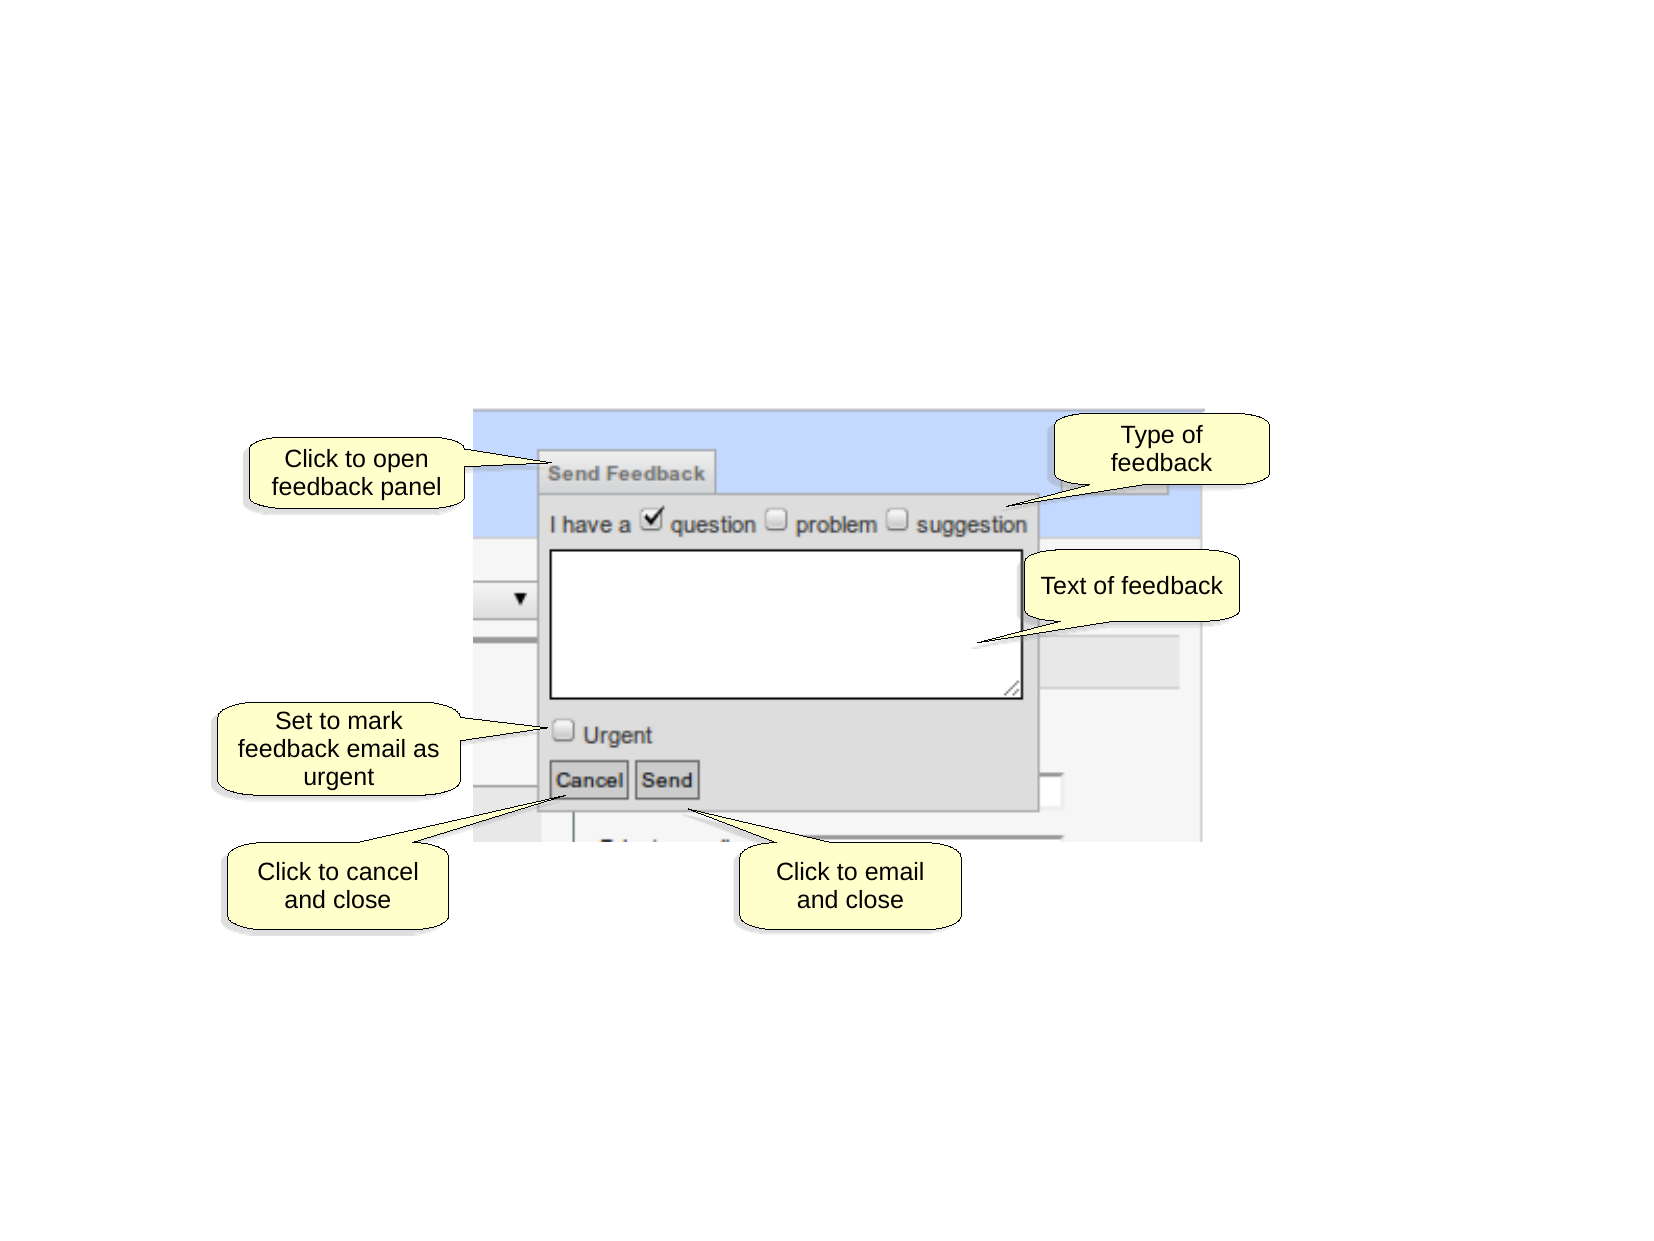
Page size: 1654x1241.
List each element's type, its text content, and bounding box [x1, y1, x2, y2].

text_box Set to mark feedback email as urgent [217, 702, 548, 796]
picture [473, 408, 1205, 842]
text_box Click to open feedback panel [249, 437, 552, 509]
text_box Click to email and close [688, 808, 962, 930]
text_box Type of feedback [1006, 413, 1270, 507]
text_box Click to cancel and close [227, 795, 566, 930]
text_box Text of feedback [977, 549, 1240, 643]
